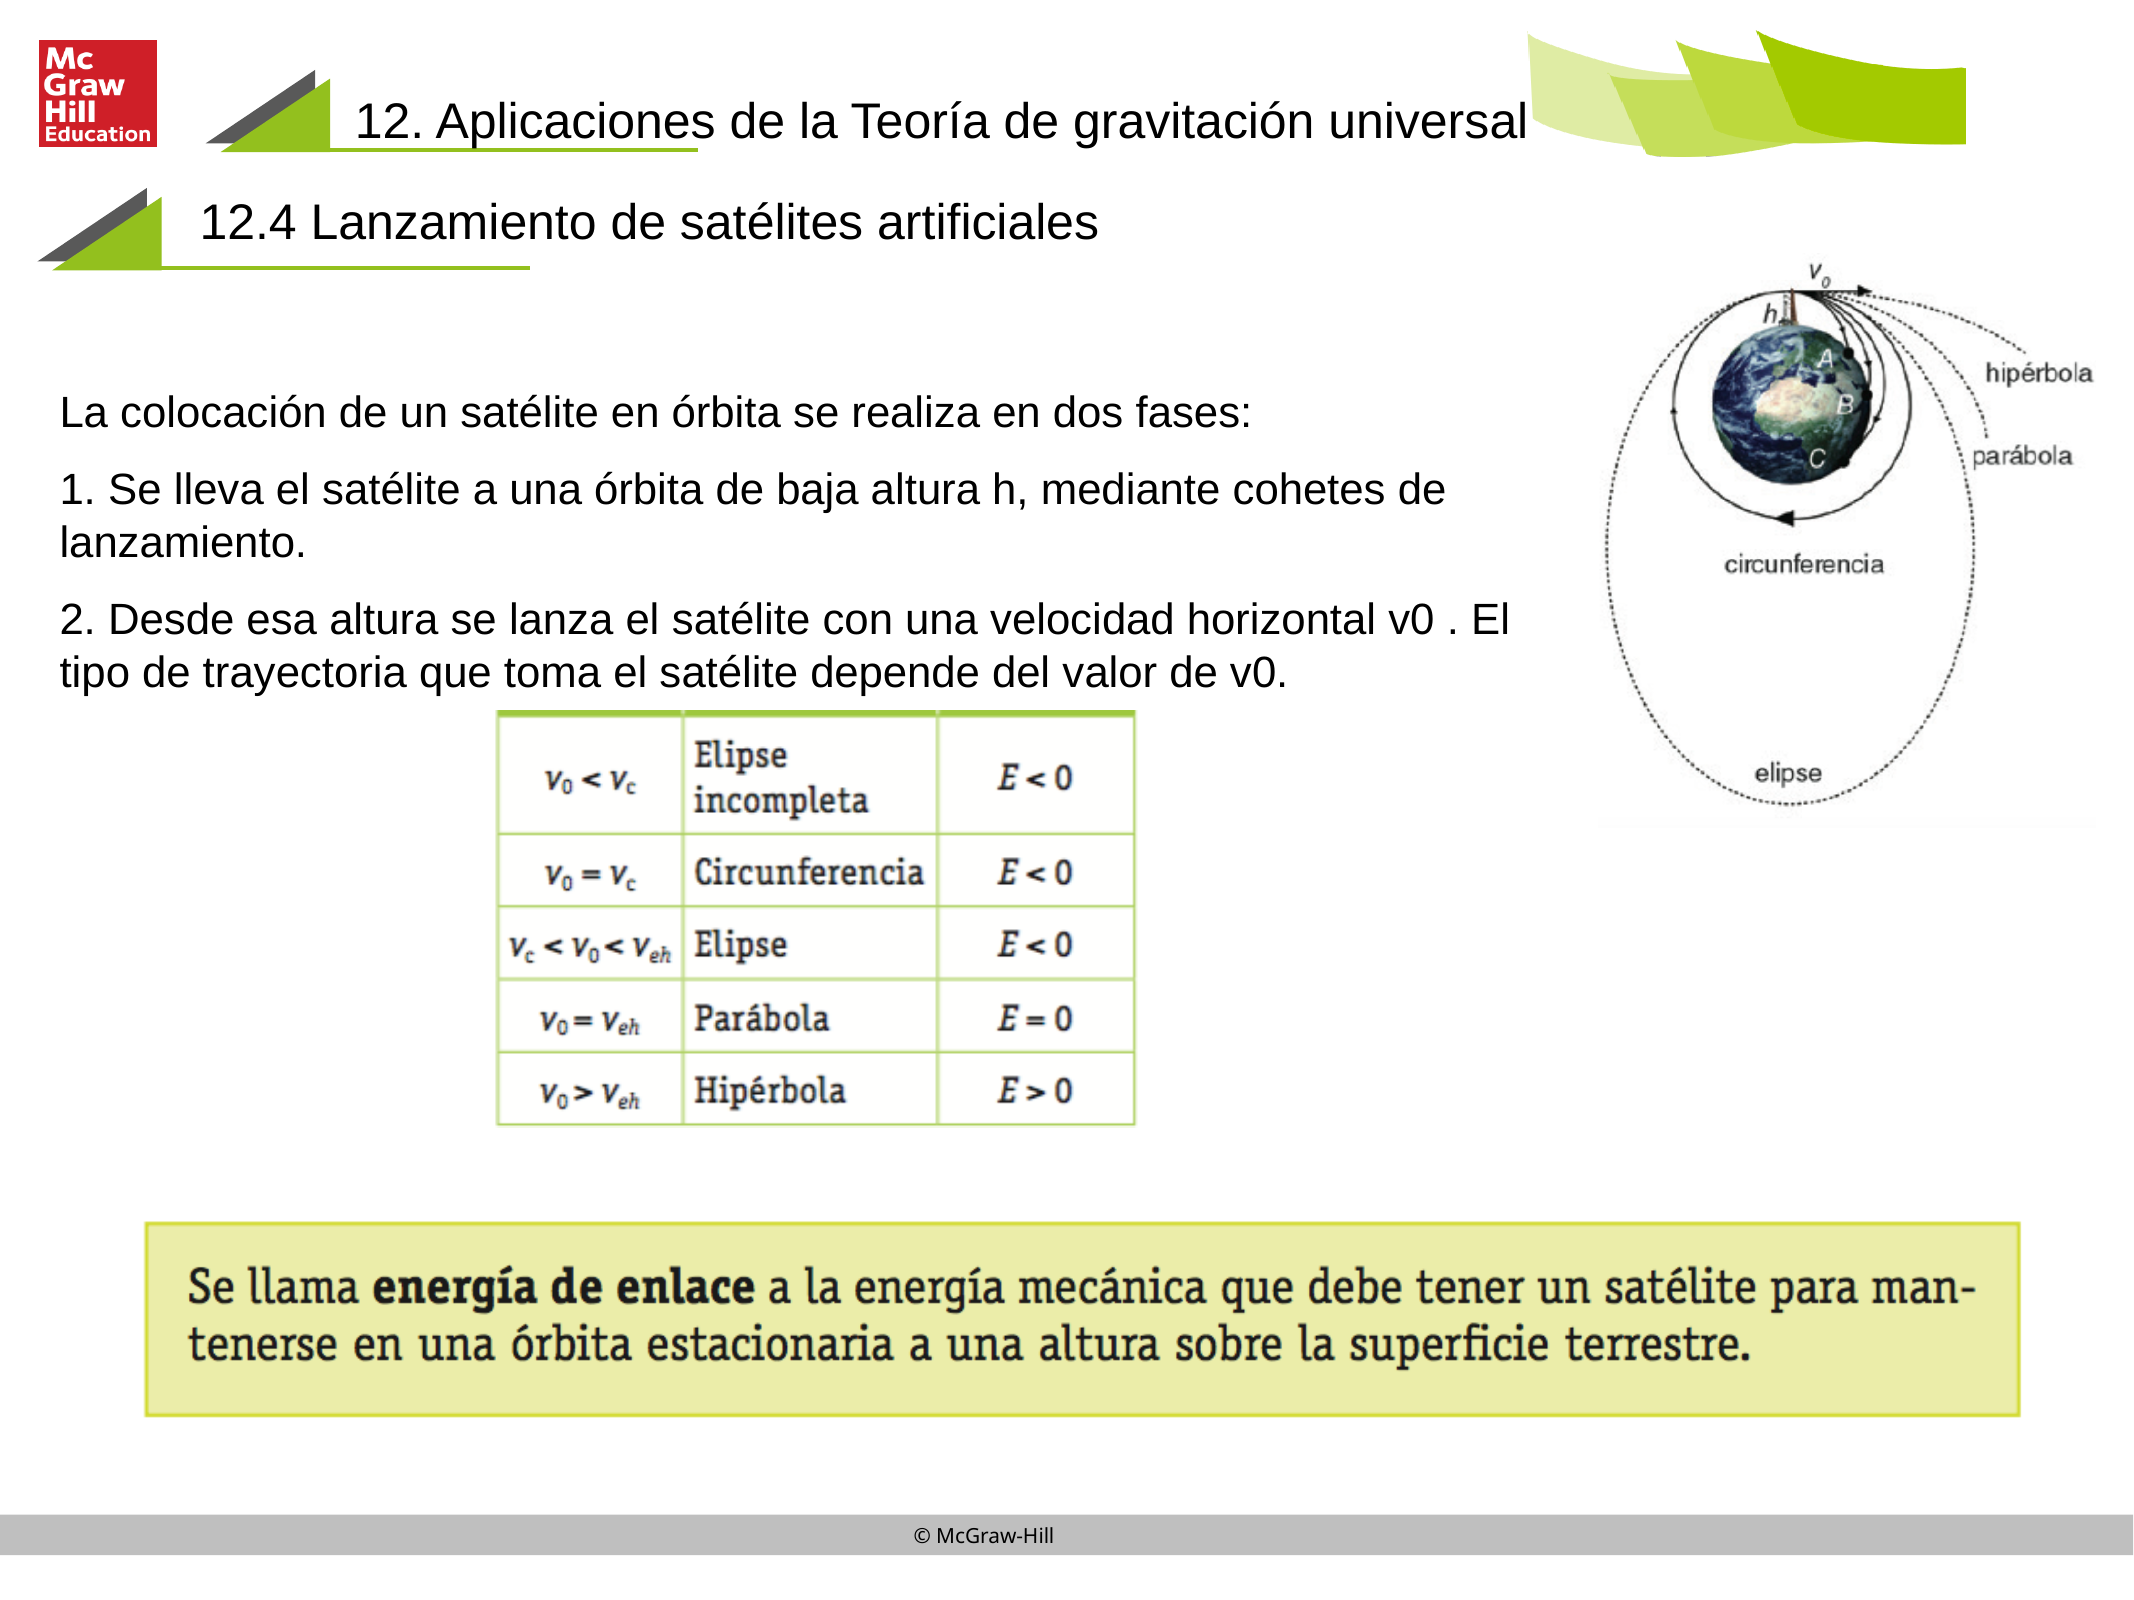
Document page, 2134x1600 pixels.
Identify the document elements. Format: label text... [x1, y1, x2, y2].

text_box 12. Aplicaciones de la Teoría de gravitación universal [346, 79, 1538, 157]
text_box [205, 69, 331, 153]
picture [1598, 251, 2096, 828]
text_box La colocación de un satélite en órbita se realiza en dos fases: 1. Se lleva el satélite a una órbita de baja altura h, mediante cohetes de lanzamiento. 2. Desde esa altura se lanza el satélite con una velocidad horizontal v0 . El tipo de trayectoria que toma el satélite depende del valor de v0. [51, 374, 1590, 705]
text_box 12.4 Lanzamiento de satélites artificiales [191, 181, 1108, 259]
picture [494, 710, 1146, 1128]
picture [39, 40, 157, 147]
picture [1387, 30, 1966, 157]
picture [141, 1217, 2026, 1424]
text_box © McGraw-Hill [707, 1514, 1261, 1555]
text_box [37, 187, 162, 271]
text_box [0, 1514, 2134, 1556]
